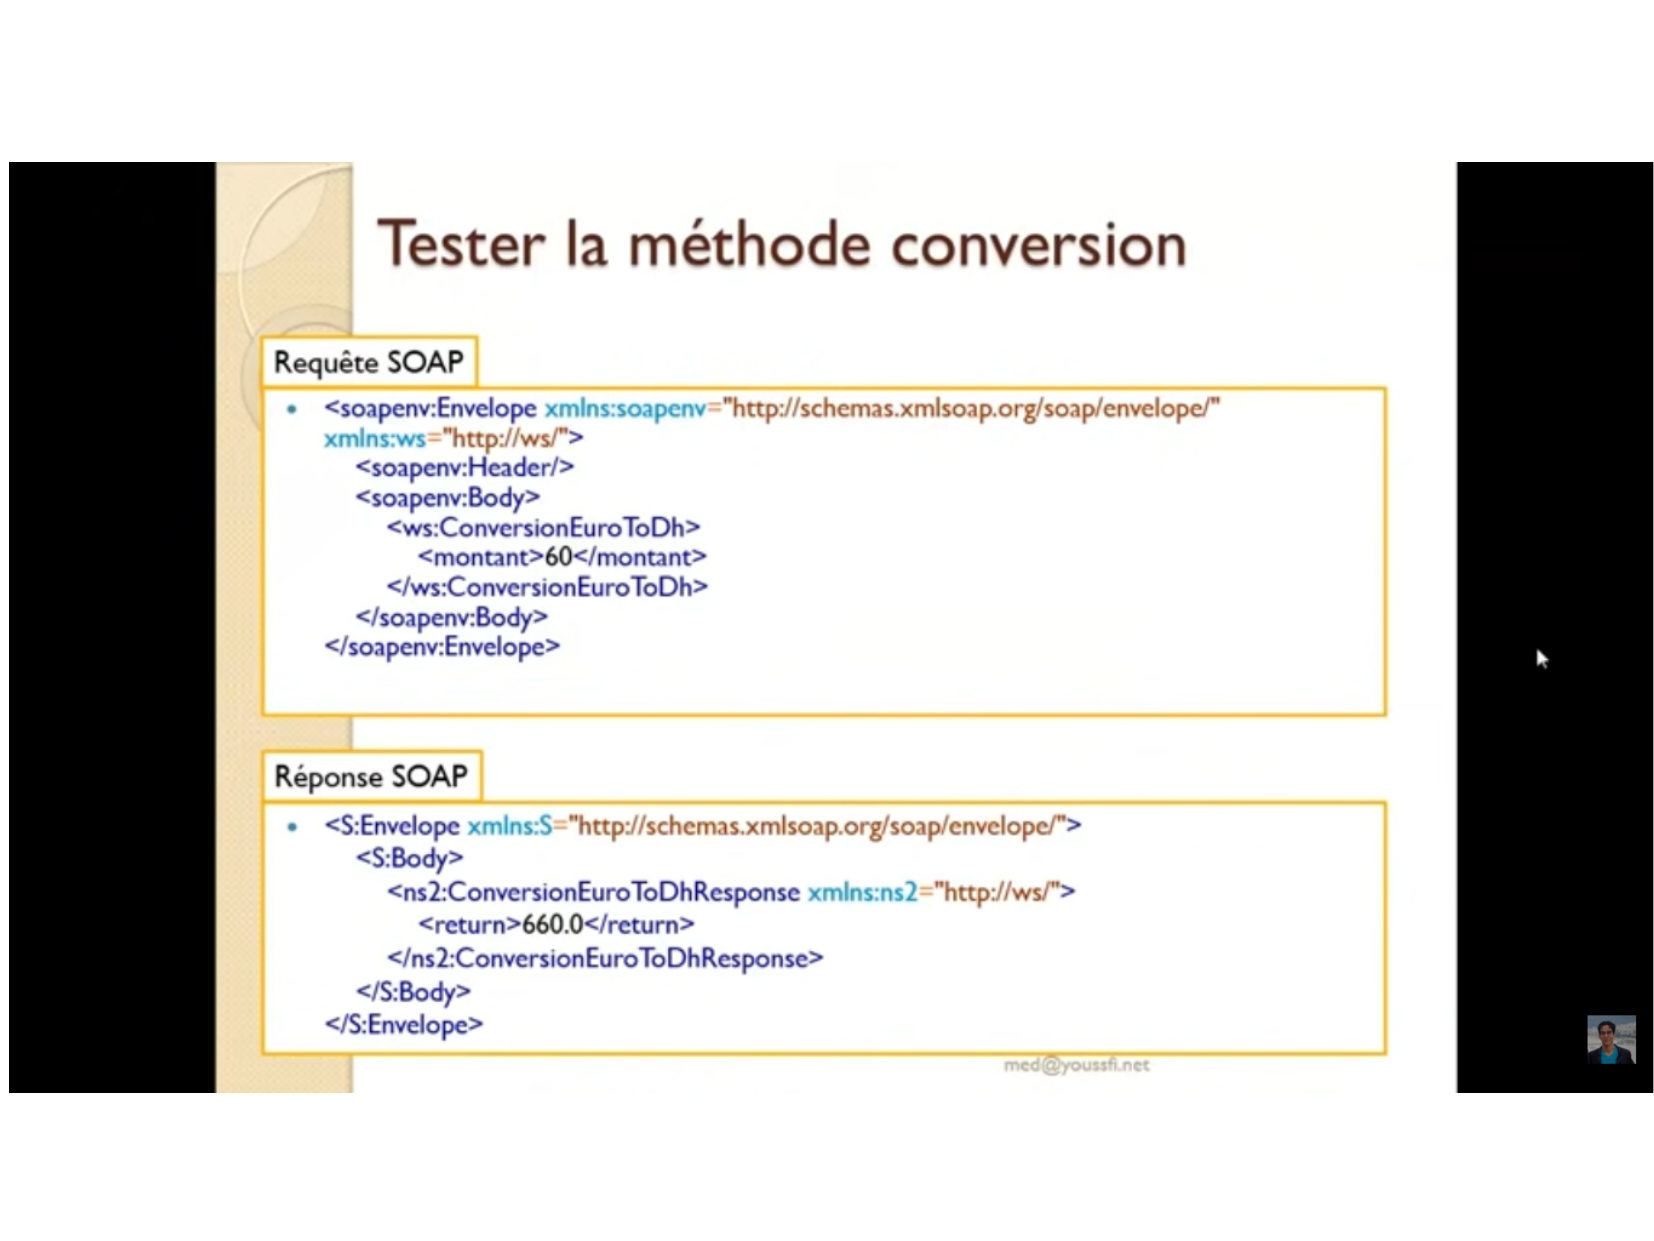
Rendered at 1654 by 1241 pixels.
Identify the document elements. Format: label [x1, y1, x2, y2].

picture [9, 162, 1654, 1093]
